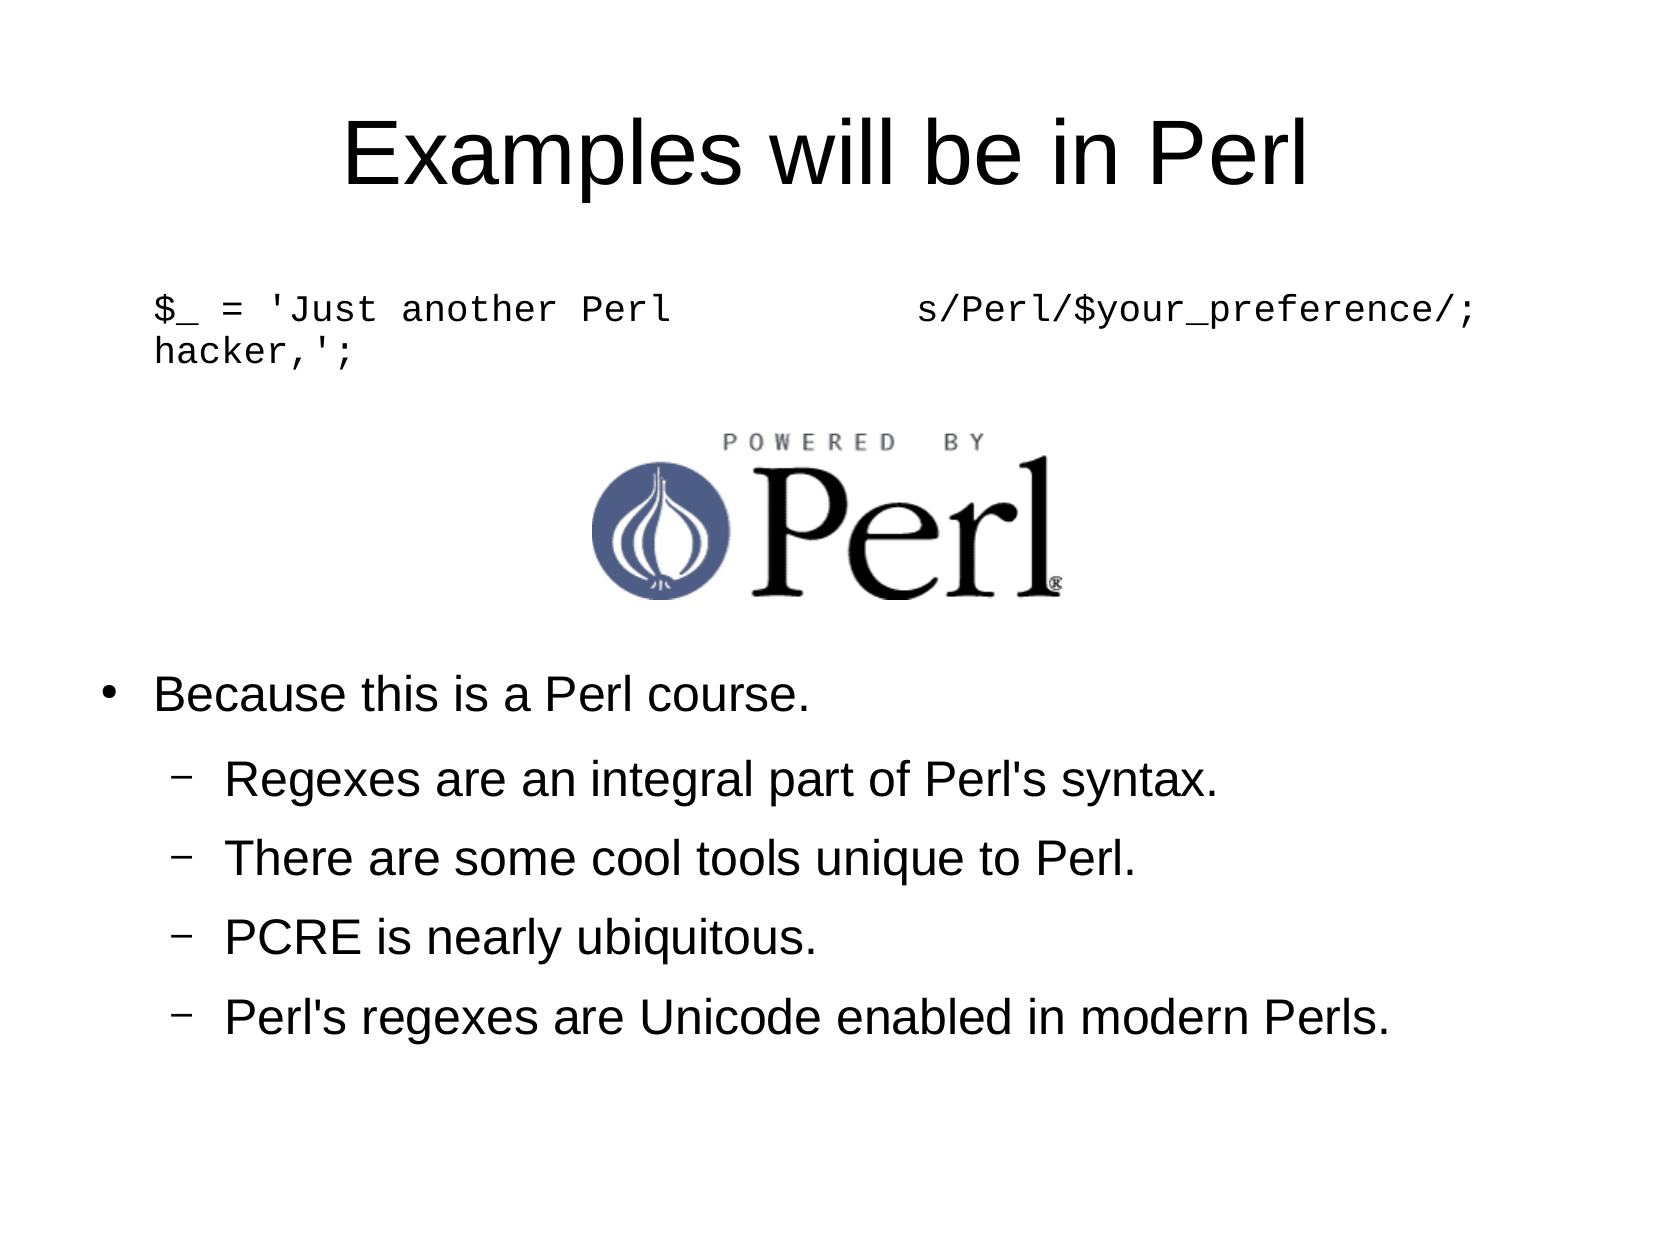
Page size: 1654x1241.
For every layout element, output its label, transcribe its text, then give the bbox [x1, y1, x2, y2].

title Examples will be in Perl [82, 49, 1571, 257]
picture [592, 423, 1062, 601]
list $_ = 'Just another Perl hacker,'; [82, 290, 809, 634]
list s/Perl/$your_preference/; [845, 290, 1572, 634]
list Because this is a Perl course. Regexes are an integral part of Perl's syntax. There are some cool tools unique to Perl. PCRE is nearly ubiquitous. Perl's regexes are Unicode enabled in modern Perls. [82, 665, 1571, 1141]
